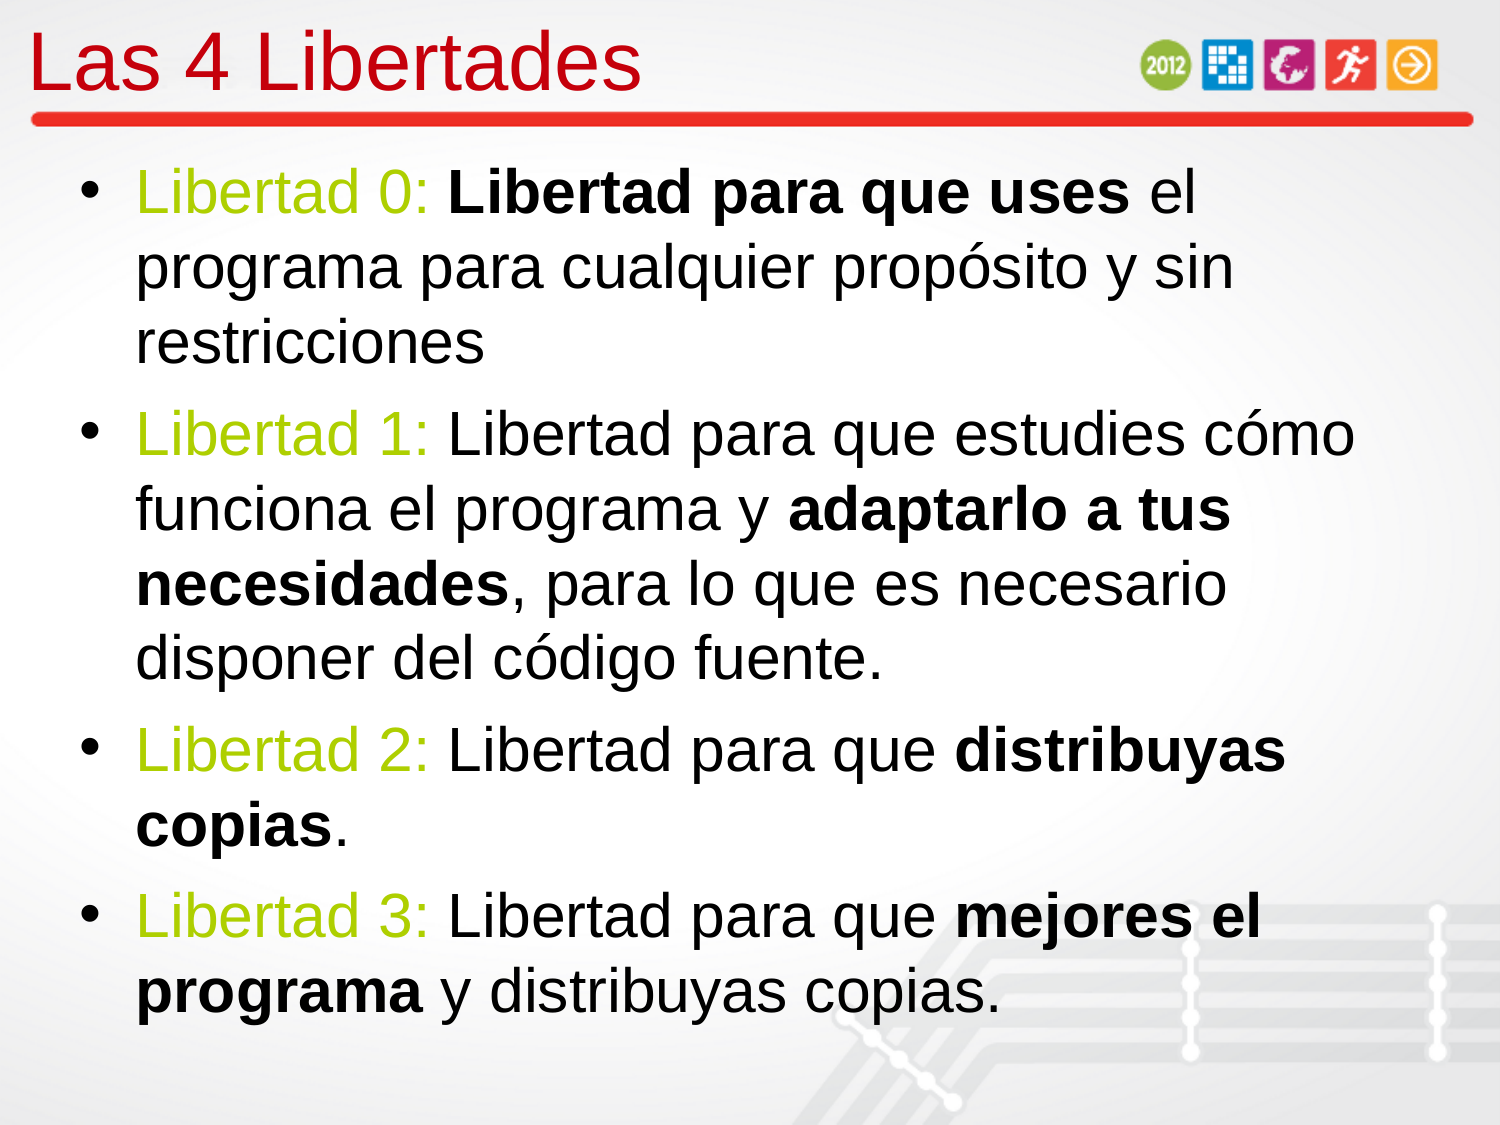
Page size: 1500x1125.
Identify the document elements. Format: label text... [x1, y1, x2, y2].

list Libertad 0: Libertad para que uses el programa para cualquier propósito y sin restricciones Libertad 1: Libertad para que estudies cómo funciona el programa y adaptarlo a tus necesidades, para lo que es necesario disponer del código fuente. Libertad 2: Libertad para que distribuyas copias. Libertad 3: Libertad para que mejores el programa y distribuyas copias. [64, 136, 1465, 1125]
picture [0, 0, 1500, 1125]
title Las 4 Libertades [12, 0, 976, 121]
